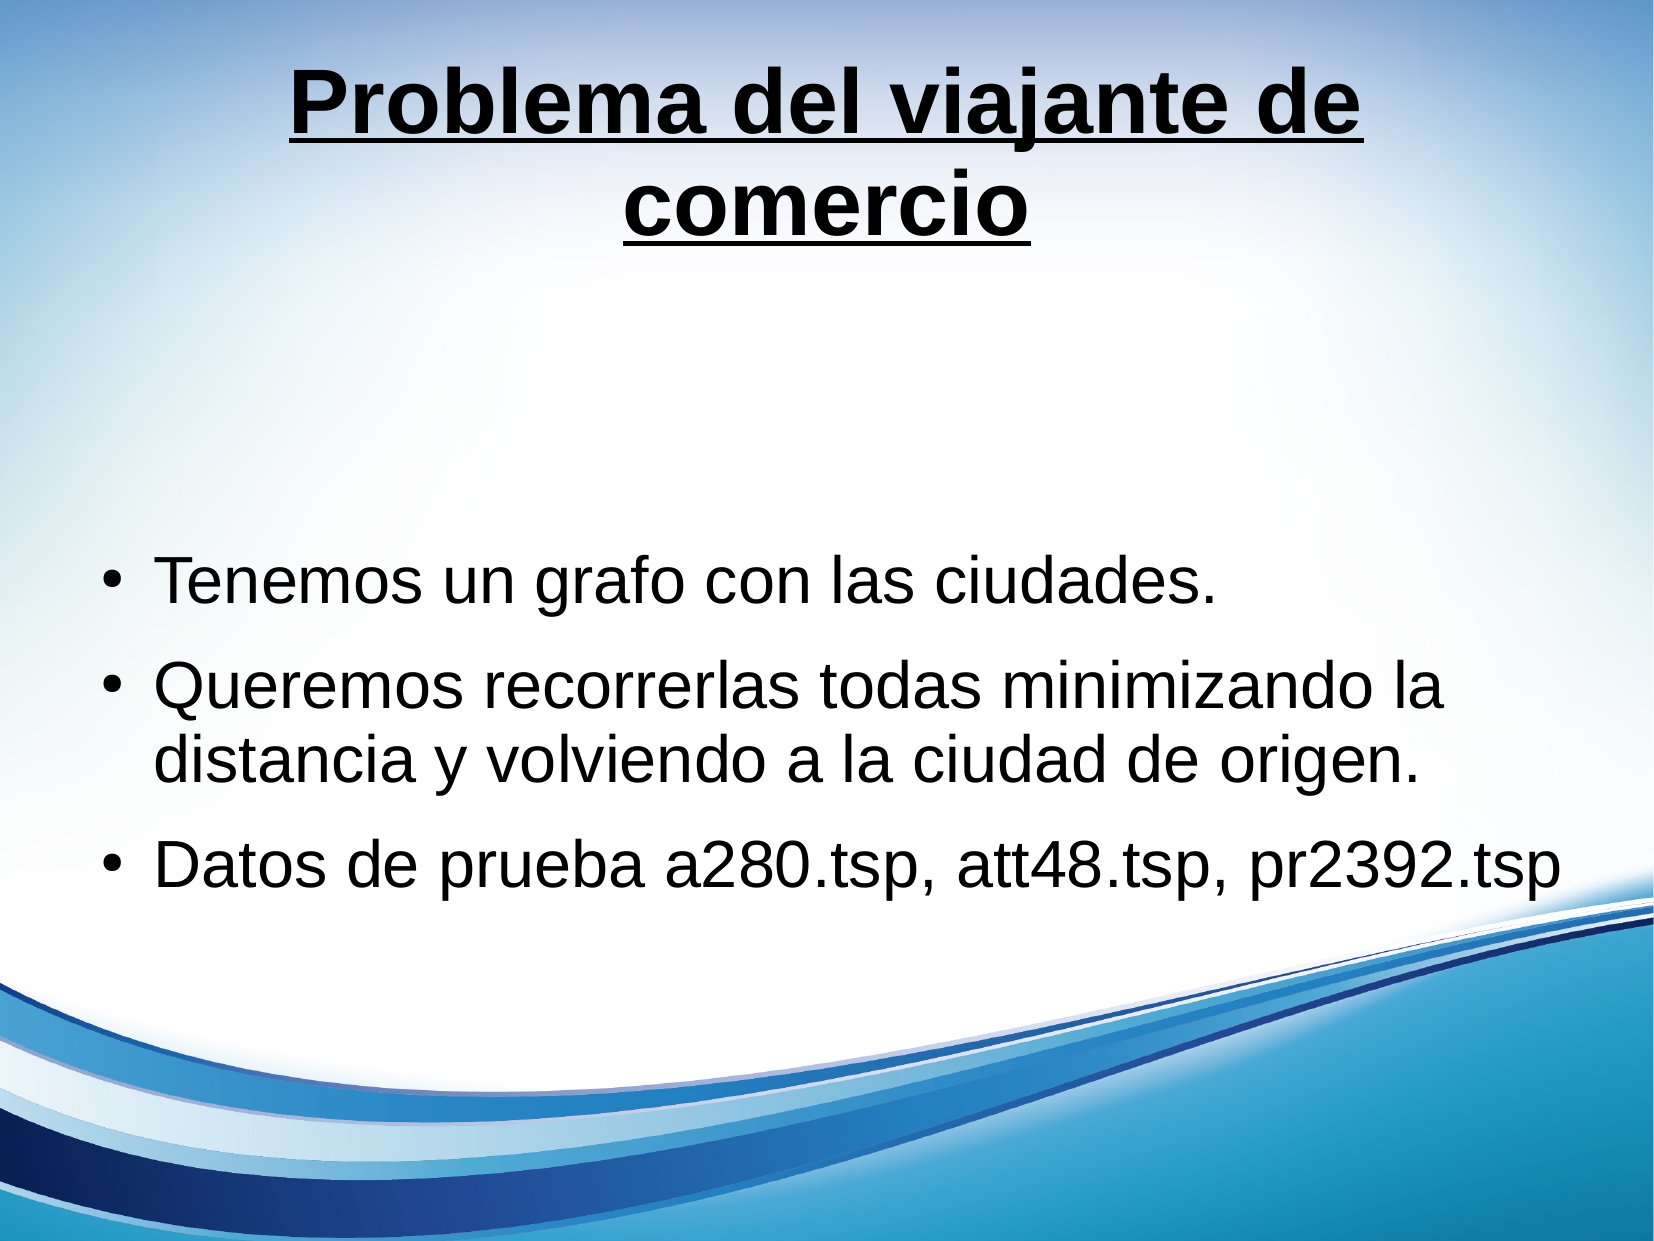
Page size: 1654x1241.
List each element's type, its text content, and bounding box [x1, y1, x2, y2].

list Tenemos un grafo con las ciudades. Queremos recorrerlas todas minimizando la distancia y volviendo a la ciudad de origen. Datos de prueba a280.tsp, att48.tsp, pr2392.tsp [82, 543, 1571, 1028]
picture [0, 0, 1654, 1241]
title Problema del viajante de comercio [82, 49, 1571, 257]
